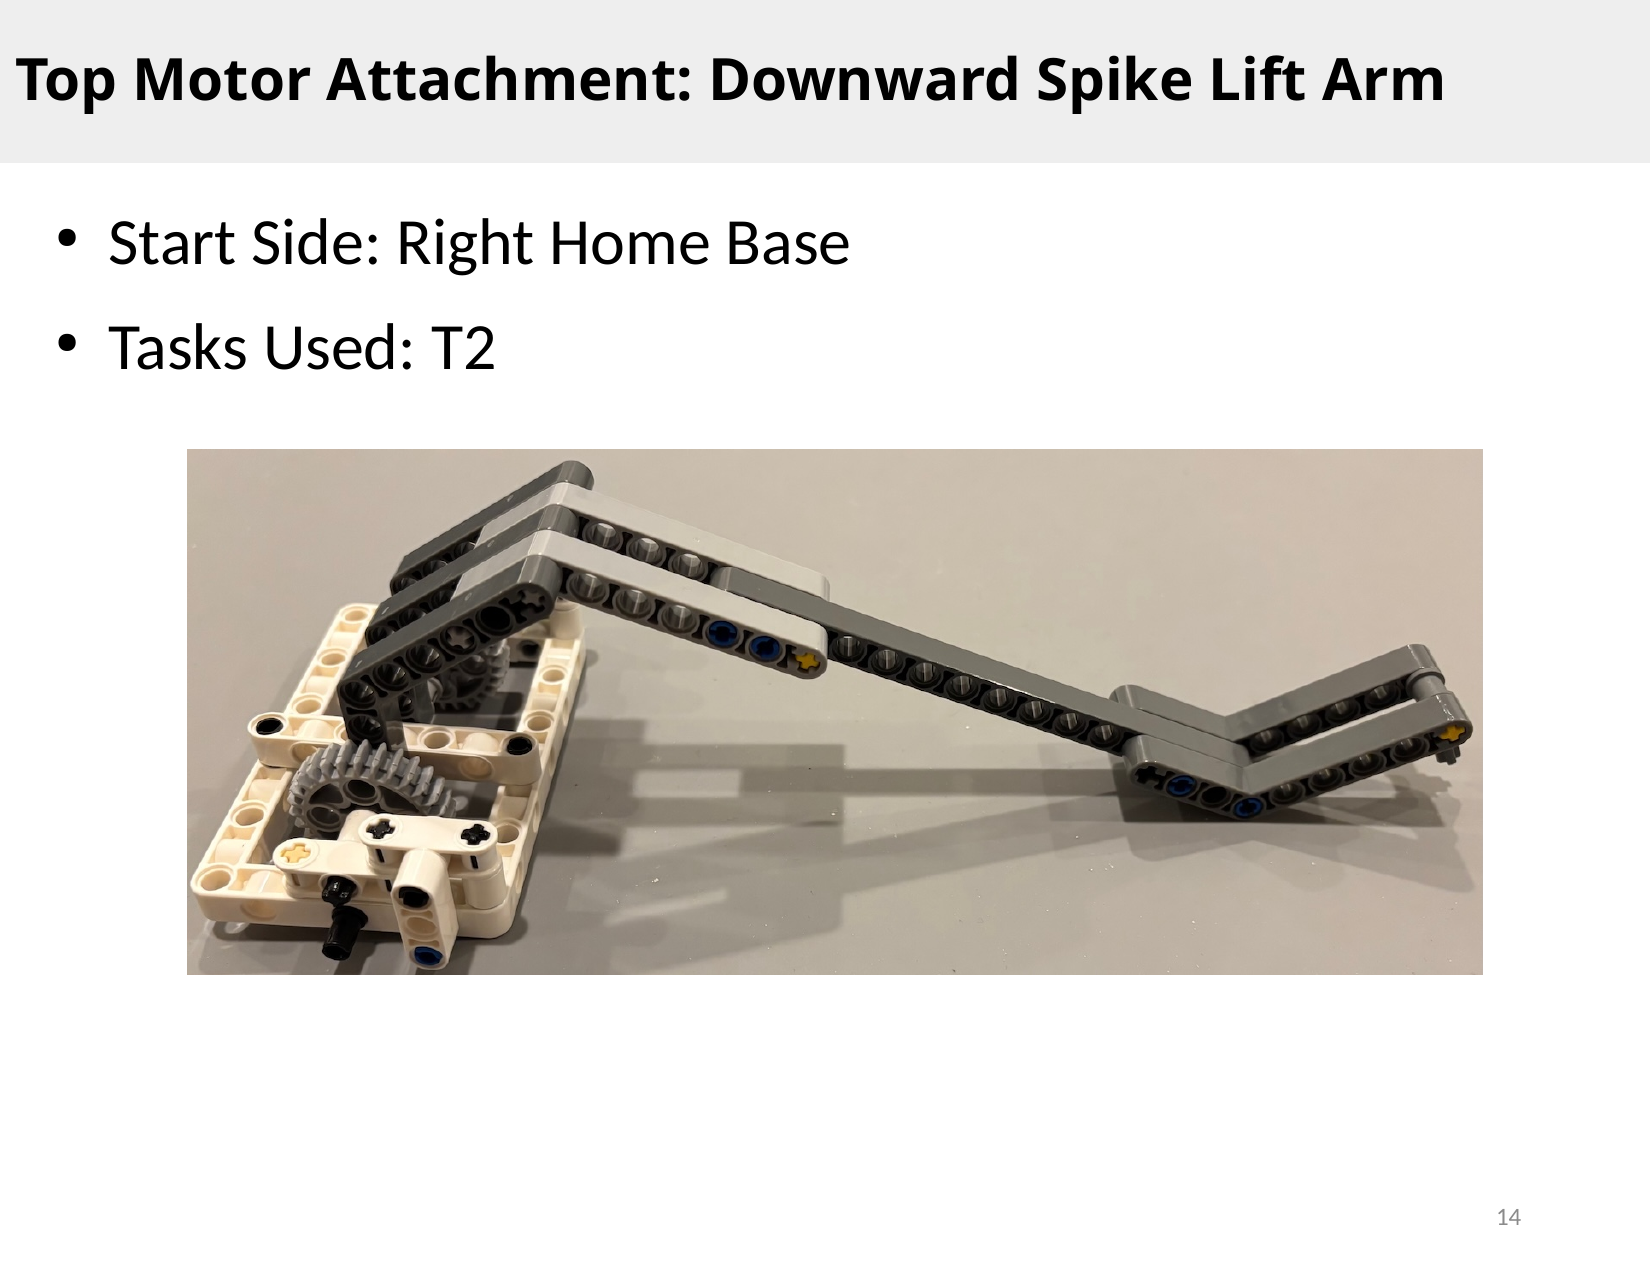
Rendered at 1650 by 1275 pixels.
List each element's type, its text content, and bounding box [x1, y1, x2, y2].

picture [187, 449, 1483, 976]
list Start Side: Right Home Base Tasks Used: T2 [37, 207, 1595, 488]
title Top Motor Attachment: Downward Spike Lift Arm [0, 0, 1650, 163]
